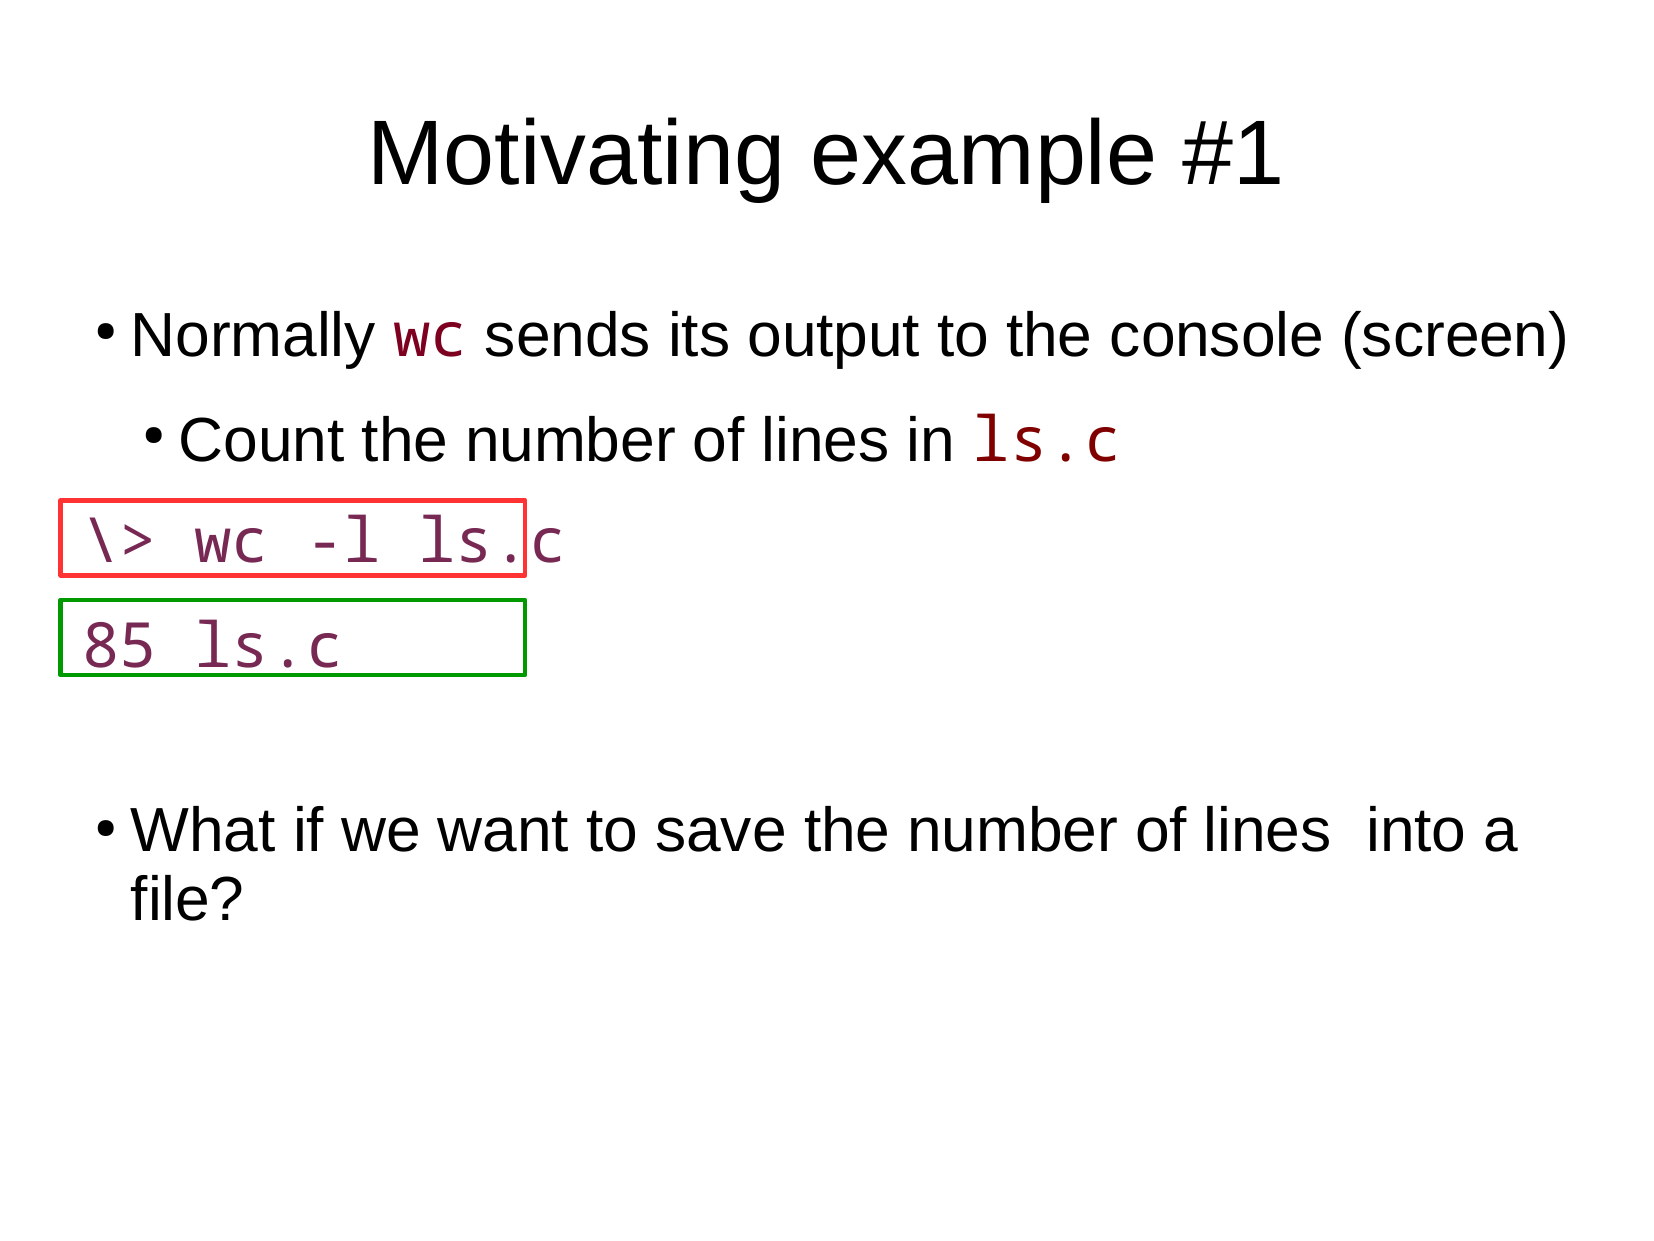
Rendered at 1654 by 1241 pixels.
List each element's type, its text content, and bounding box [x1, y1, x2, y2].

list Normally wc sends its output to the console (screen) Count the number of lines in ls.c \> wc -l ls.c 85 ls.c What if we want to save the number of lines into a file? [82, 290, 1571, 1010]
title Motivating example #1 [82, 49, 1571, 257]
list Normally wc sends its output to the console (screen) Count the number of lines in ls.c \> wc -l ls.c 85 ls.c What if we want to save the number of lines into a file? [82, 503, 523, 573]
list Normally wc sends its output to the console (screen) Count the number of lines in ls.c \> wc -l ls.c 85 ls.c What if we want to save the number of lines into a file? [82, 602, 523, 673]
